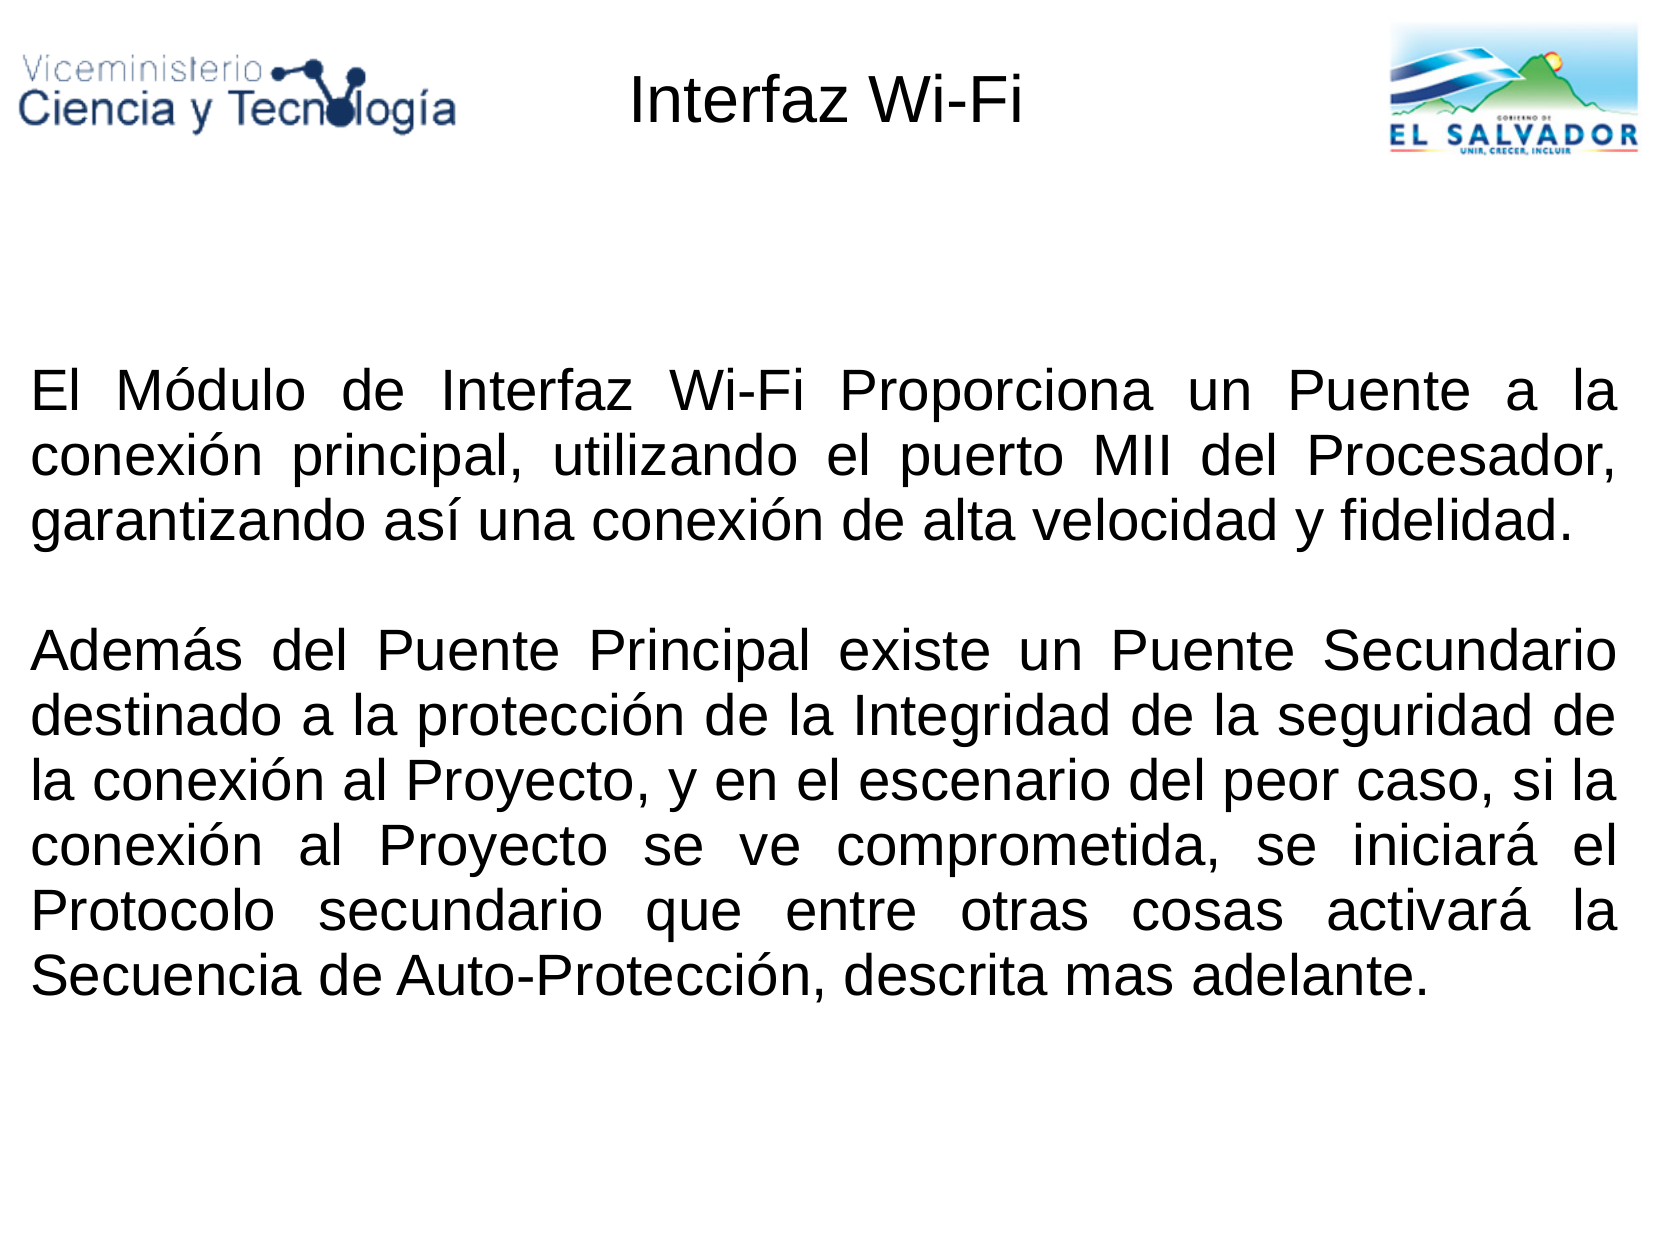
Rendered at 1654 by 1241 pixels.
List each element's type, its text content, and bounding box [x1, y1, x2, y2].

subtitle El Módulo de Interfaz Wi-Fi Proporciona un Puente a la conexión principal, utilizando el puerto MII del Procesador, garantizando así una conexión de alta velocidad y fidelidad. Además del Puente Principal existe un Puente Secundario destinado a la protección de la Integridad de la seguridad de la conexión al Proyecto, y en el escenario del peor caso, si la conexión al Proyecto se ve comprometida, se iniciará el Protocolo secundario que entre otras cosas activará la Secuencia de Auto-Protección, descrita mas adelante. [30, 195, 1621, 1171]
picture [1388, 15, 1642, 160]
picture [11, 17, 475, 162]
title Interfaz Wi-Fi [29, 49, 1624, 151]
